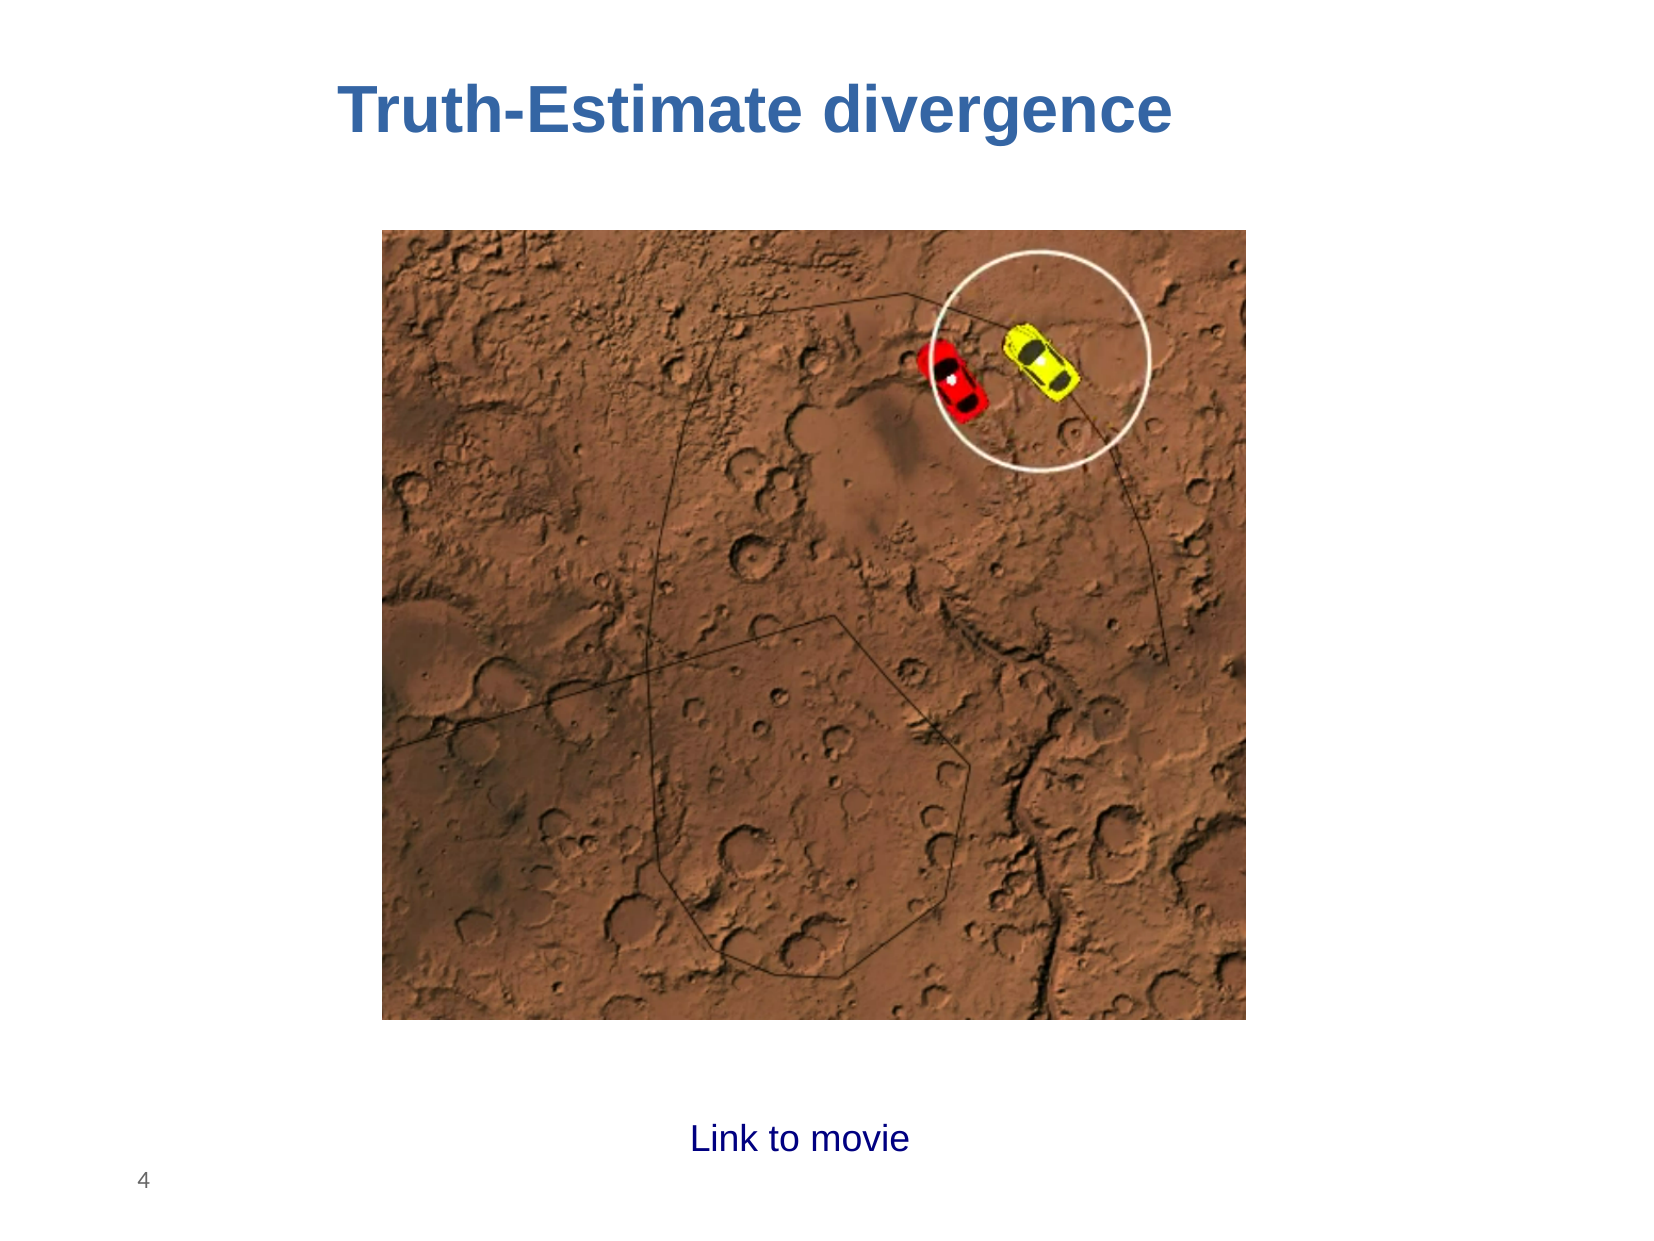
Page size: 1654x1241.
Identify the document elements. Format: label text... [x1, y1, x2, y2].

title Truth-Estimate divergence [147, 5, 1365, 213]
picture [382, 230, 1246, 1021]
text_box Link to movie [675, 1110, 1019, 1166]
